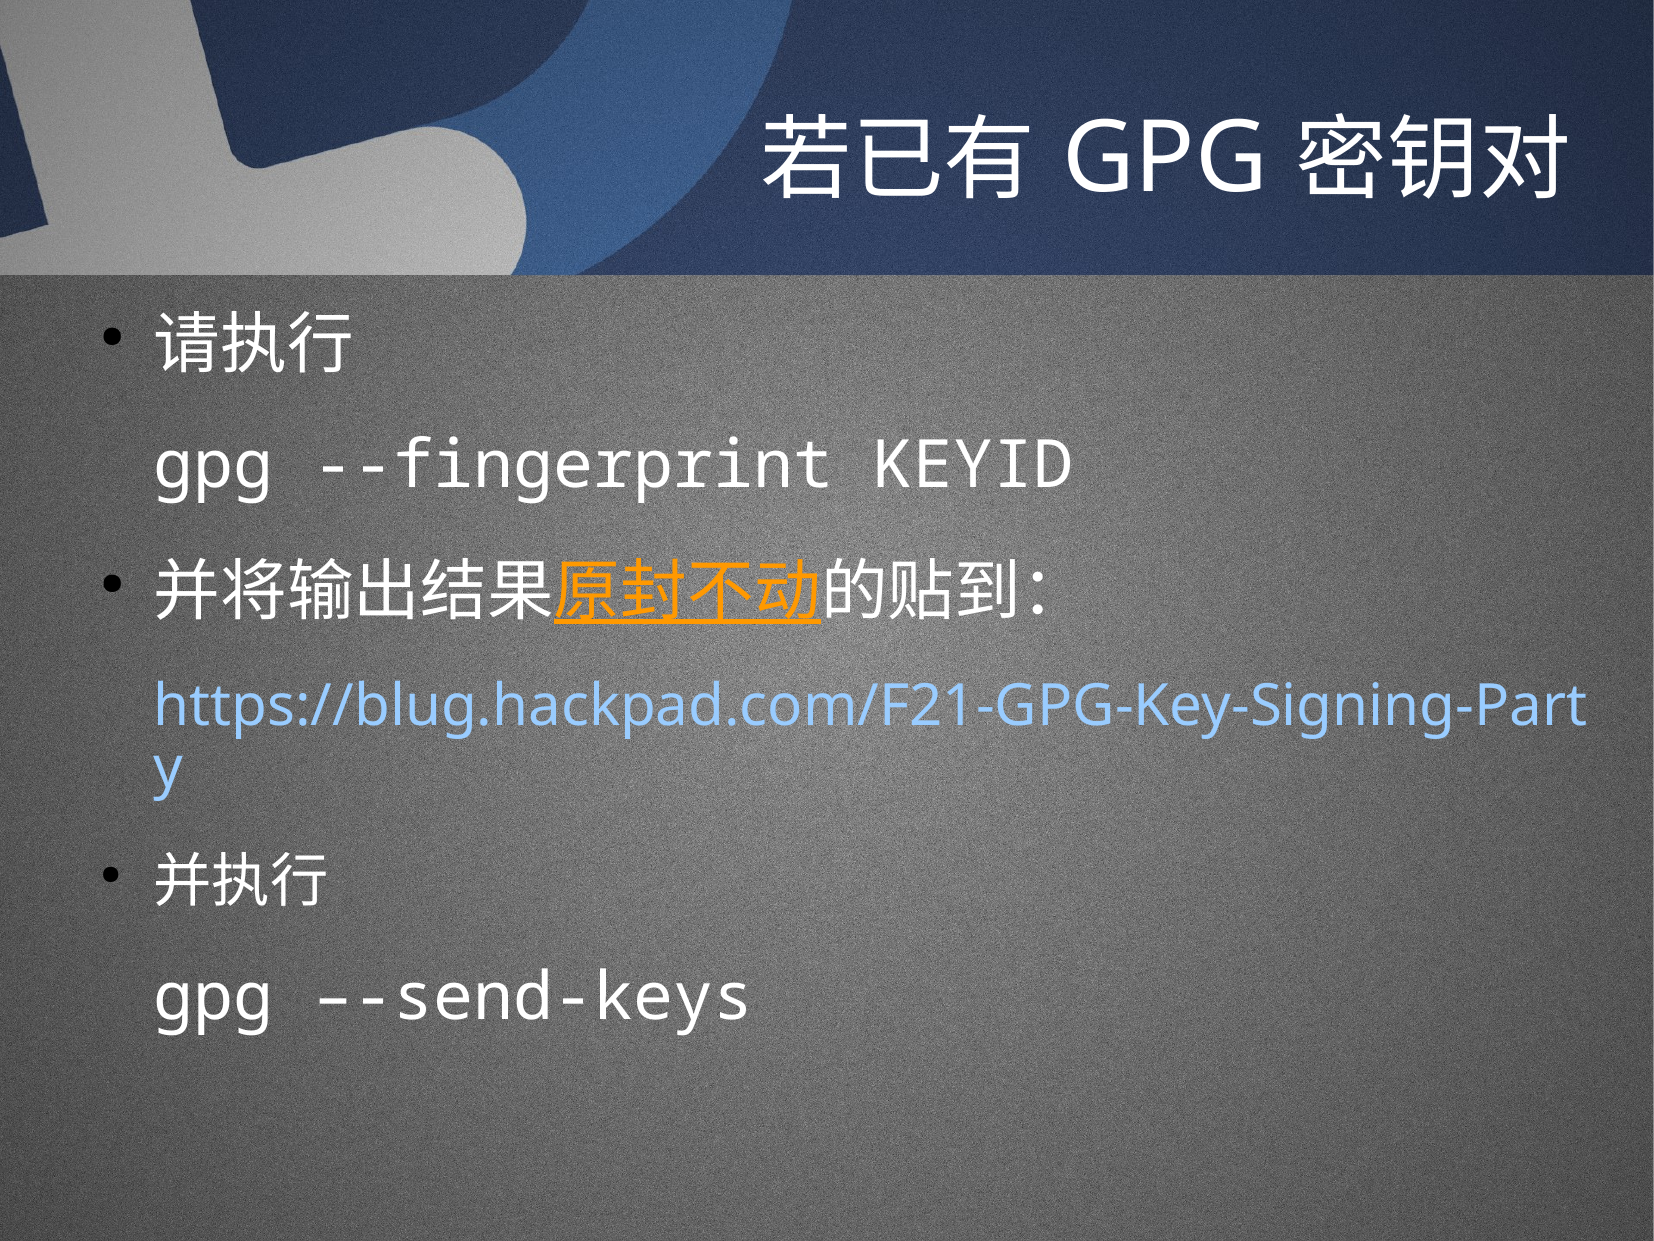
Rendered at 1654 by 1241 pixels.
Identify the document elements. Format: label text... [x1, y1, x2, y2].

picture [0, 0, 1654, 1241]
list 请执行 gpg --fingerprint KEYID 并将输出结果原封不动的贴到： https://blug.hackpad.com/F21-GPG-Key-Signing-Party 并执行 gpg –-send-keys [82, 290, 1595, 1156]
title 若已有GPG密钥对 [82, 49, 1571, 257]
